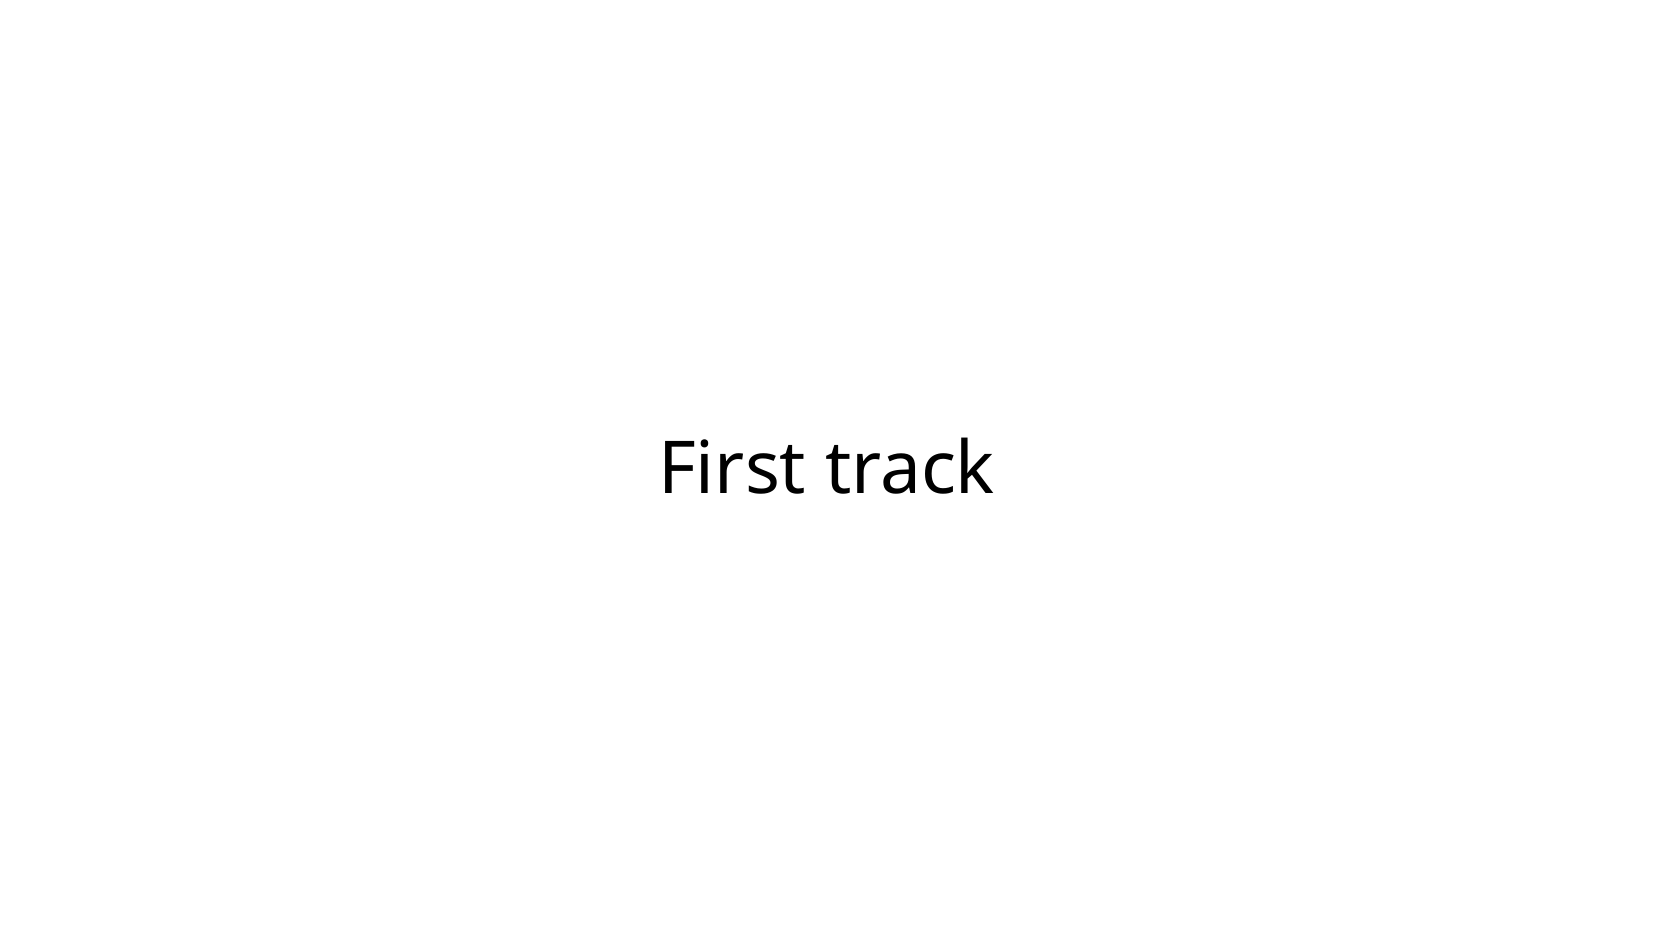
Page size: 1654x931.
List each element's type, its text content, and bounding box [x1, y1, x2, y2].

title First track [380, 387, 1273, 543]
